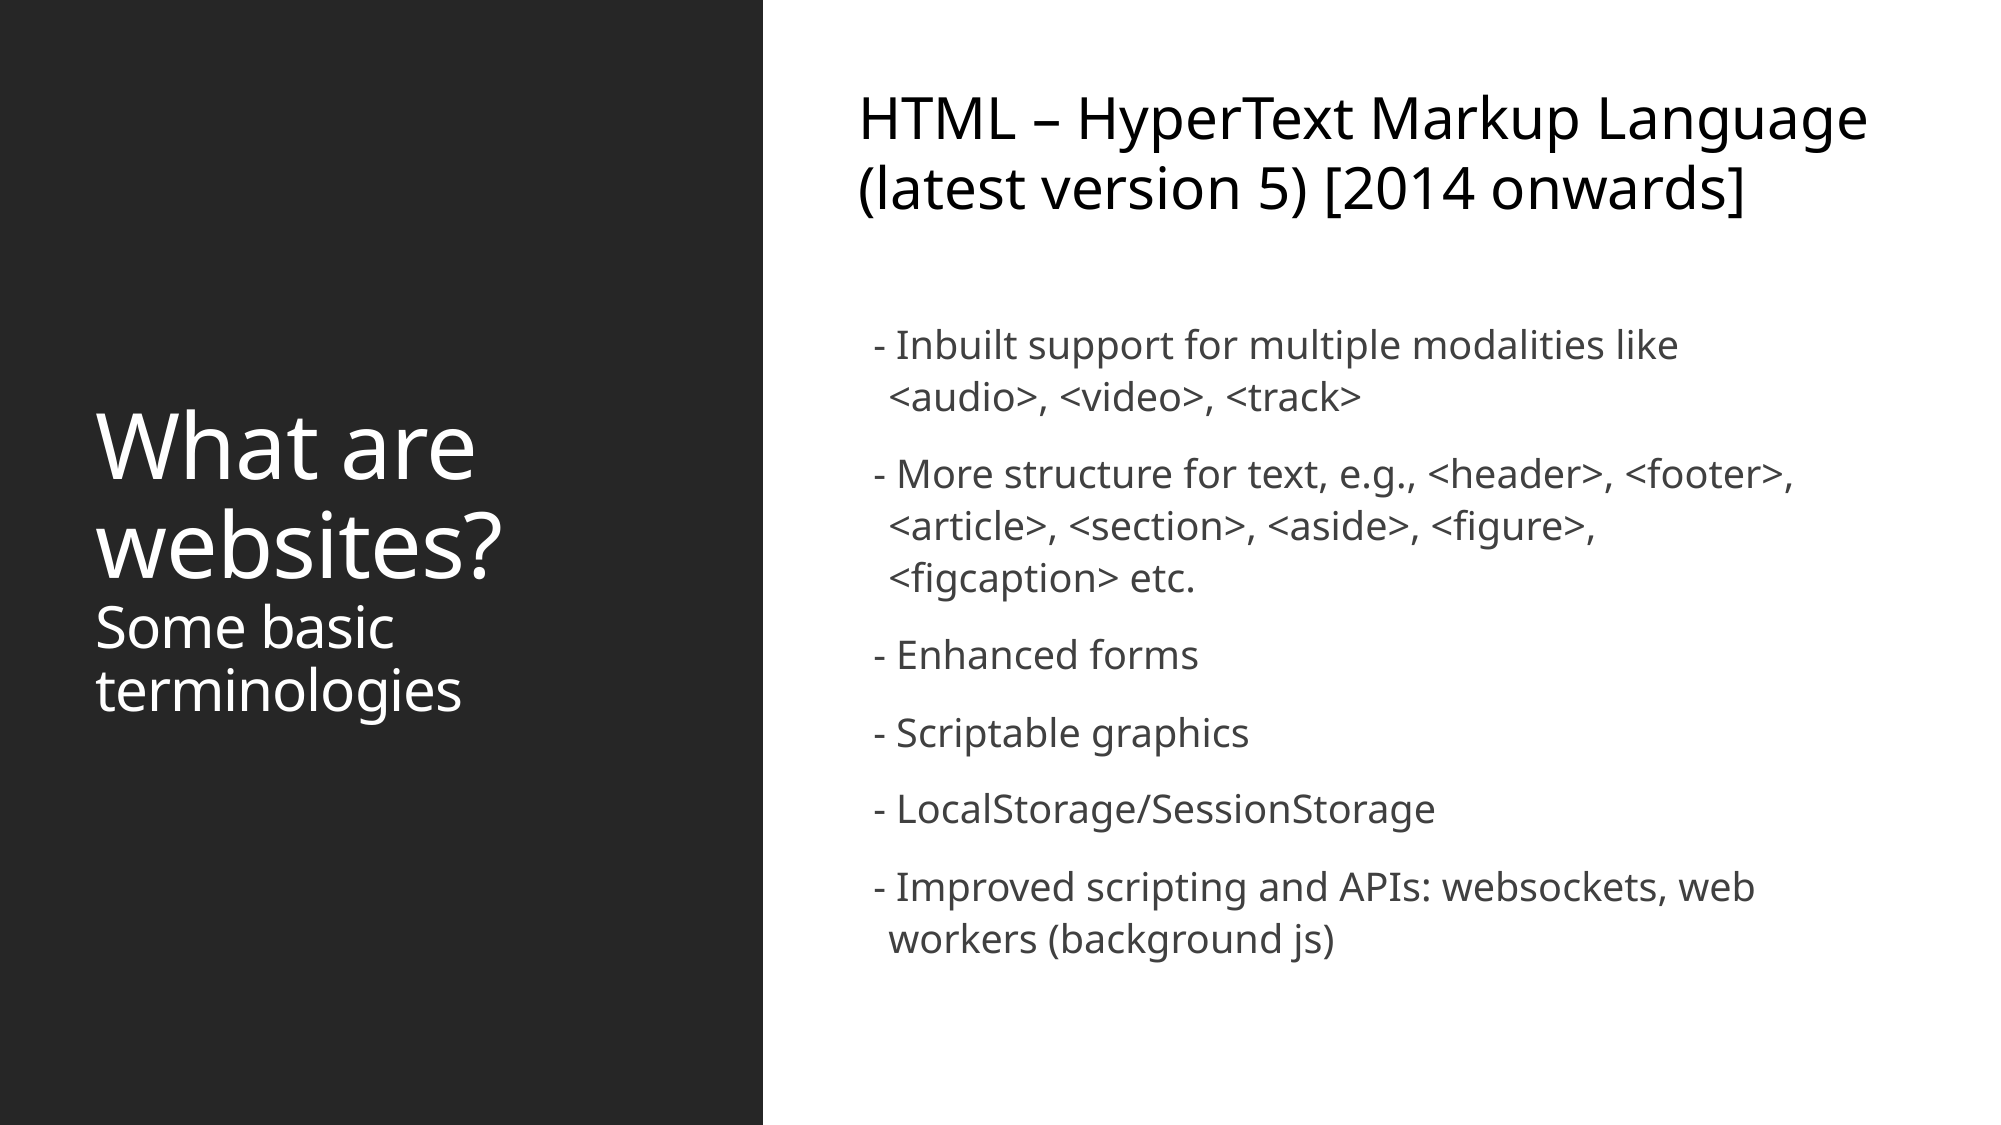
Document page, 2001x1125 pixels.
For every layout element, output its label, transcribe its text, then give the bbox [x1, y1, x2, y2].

text_box [0, 0, 1999, 1125]
text_box HTML – HyperText Markup Language (latest version 5) [2014 onwards] [843, 73, 2000, 302]
title What are websites? Some basic terminologies [80, 99, 679, 1026]
list - Inbuilt support for multiple modalities like <audio>, <video>, <track> - More structure for text, e.g., <header>, <footer>, <article>, <section>, <aside>, <figure>, <figcaption> etc. - Enhanced forms - Scriptable graphics - LocalStorage/SessionStorage - Improved scripting and APIs: websockets, web workers (background js) [858, 302, 1831, 1026]
